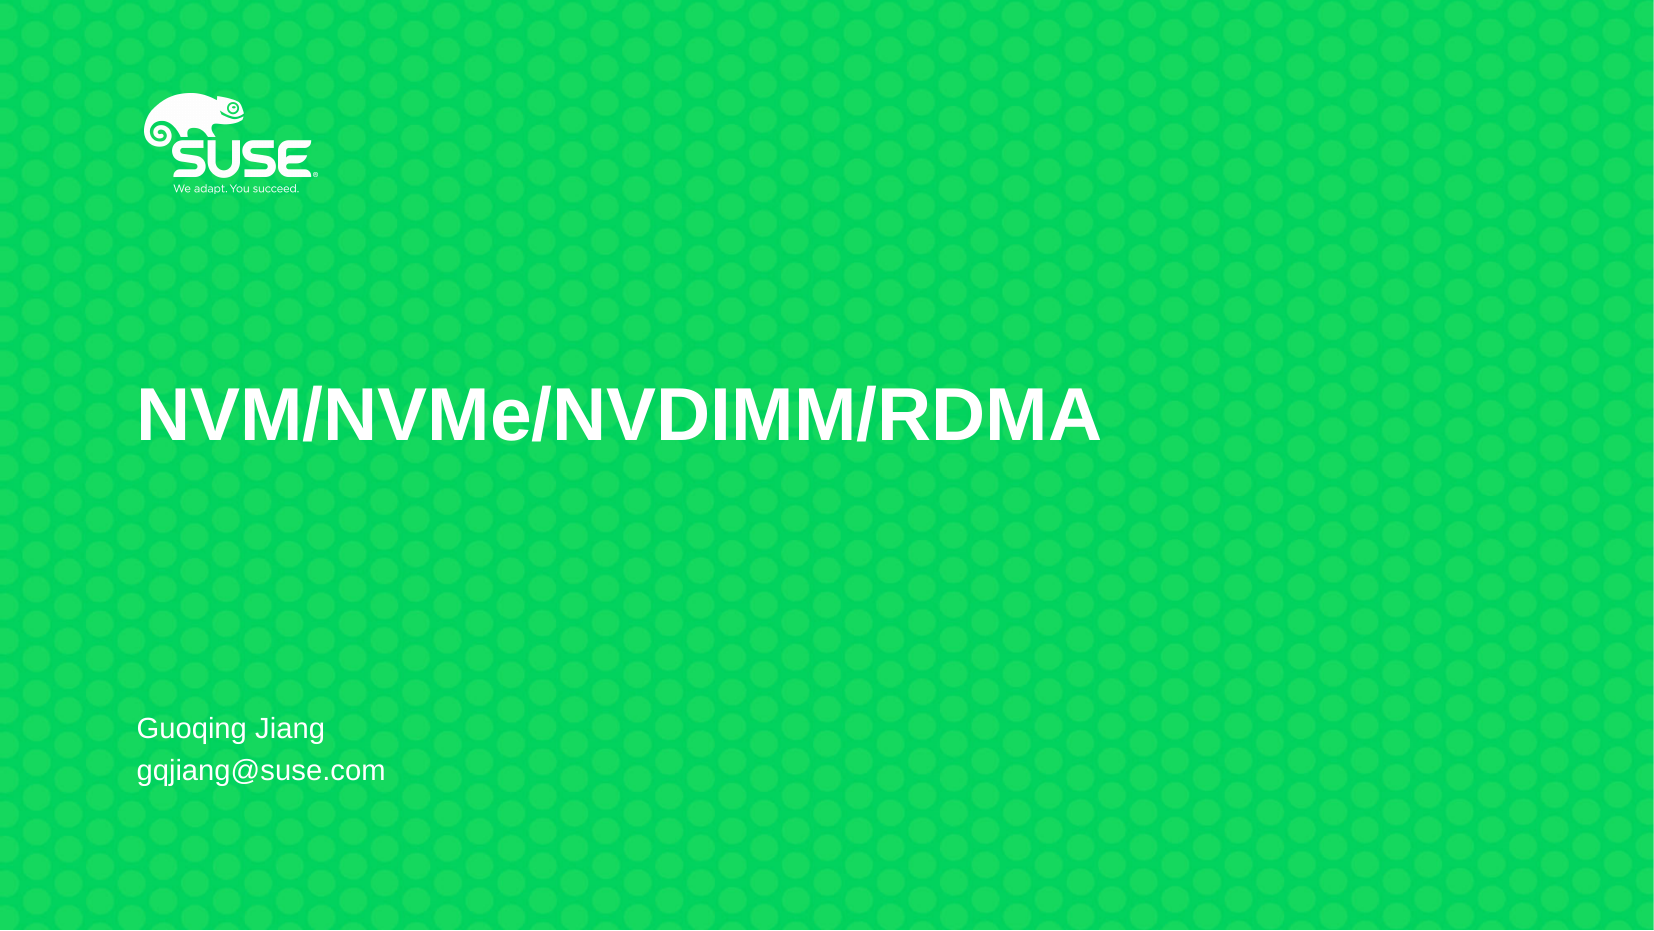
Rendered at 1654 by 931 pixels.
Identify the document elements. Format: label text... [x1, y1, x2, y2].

list Guoqing Jiang gqjiang@suse.com [121, 704, 879, 925]
title NVM/NVMe/NVDIMM/RDMA [121, 217, 1531, 541]
picture [0, 0, 1654, 930]
